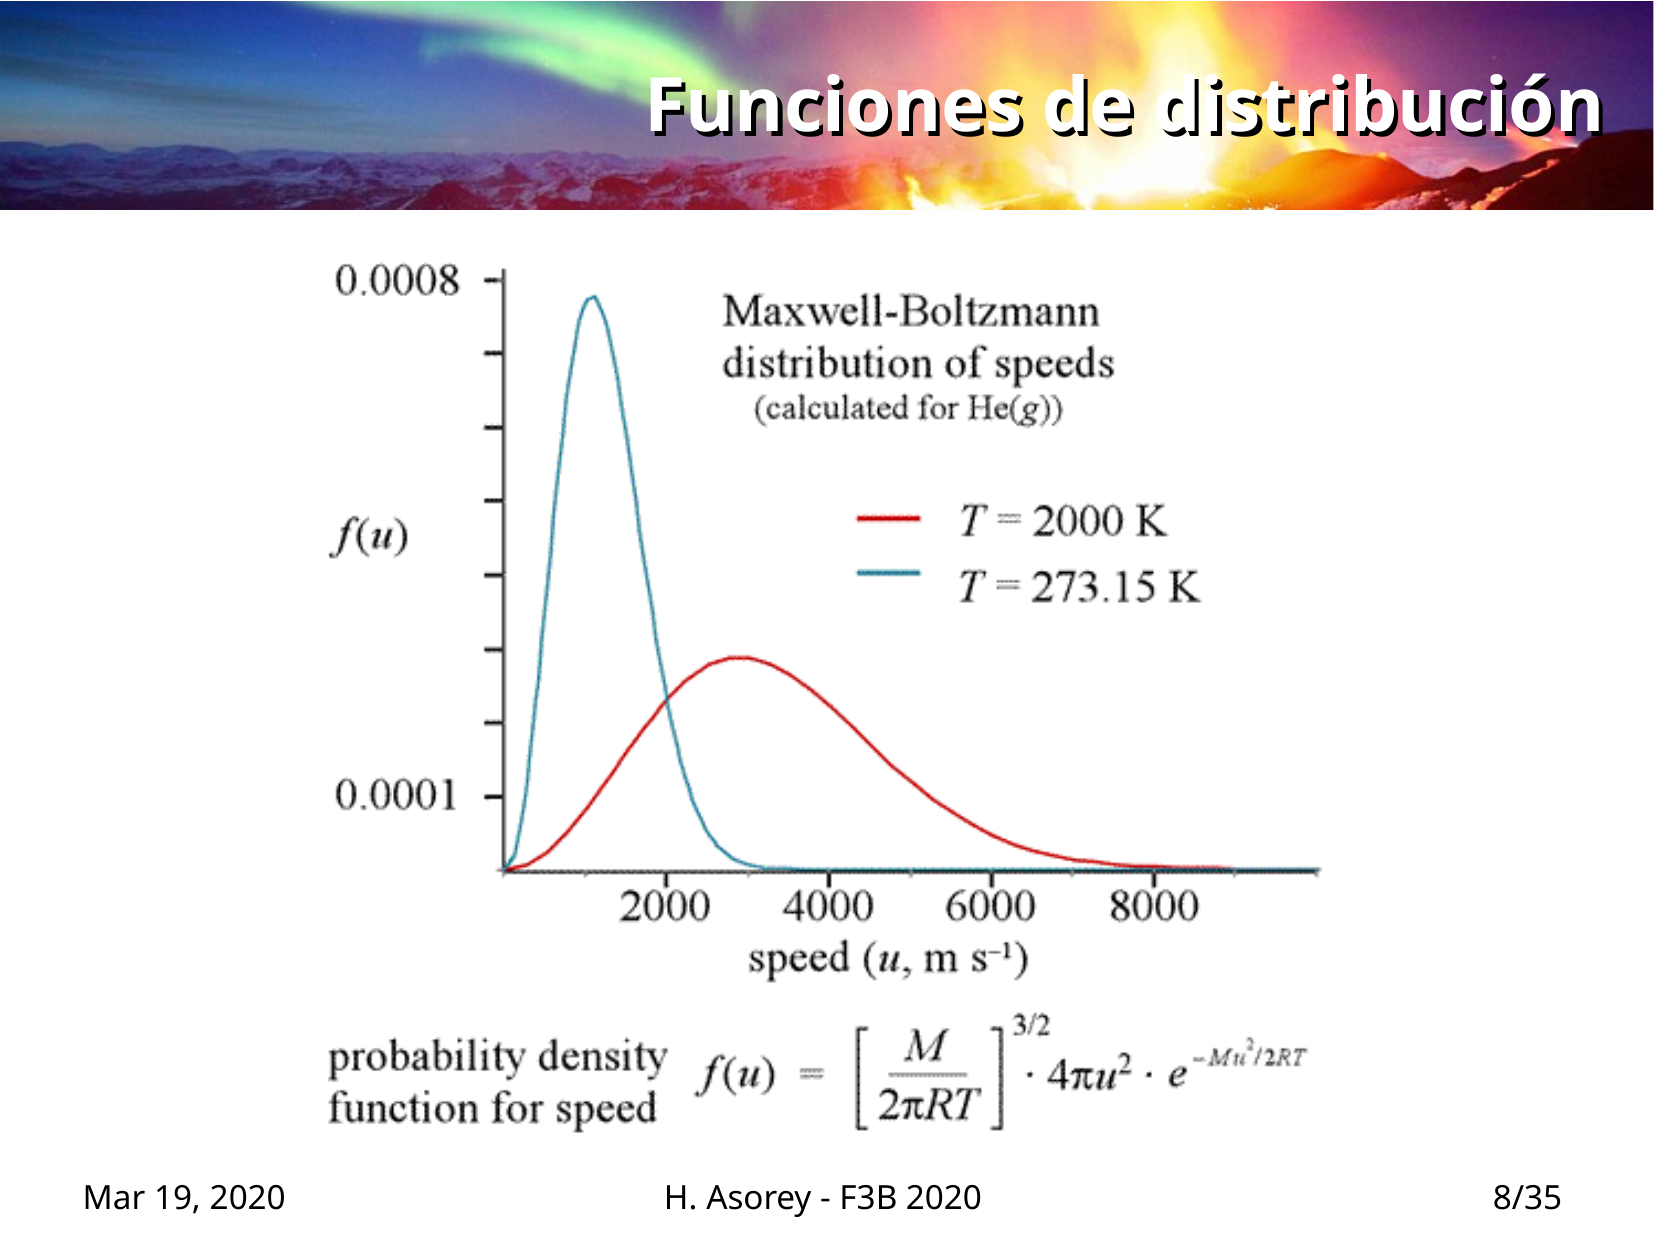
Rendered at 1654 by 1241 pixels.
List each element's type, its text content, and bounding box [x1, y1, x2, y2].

picture [0, 1, 1654, 210]
picture [328, 254, 1322, 1156]
title Funciones de distribución [45, 11, 1606, 195]
